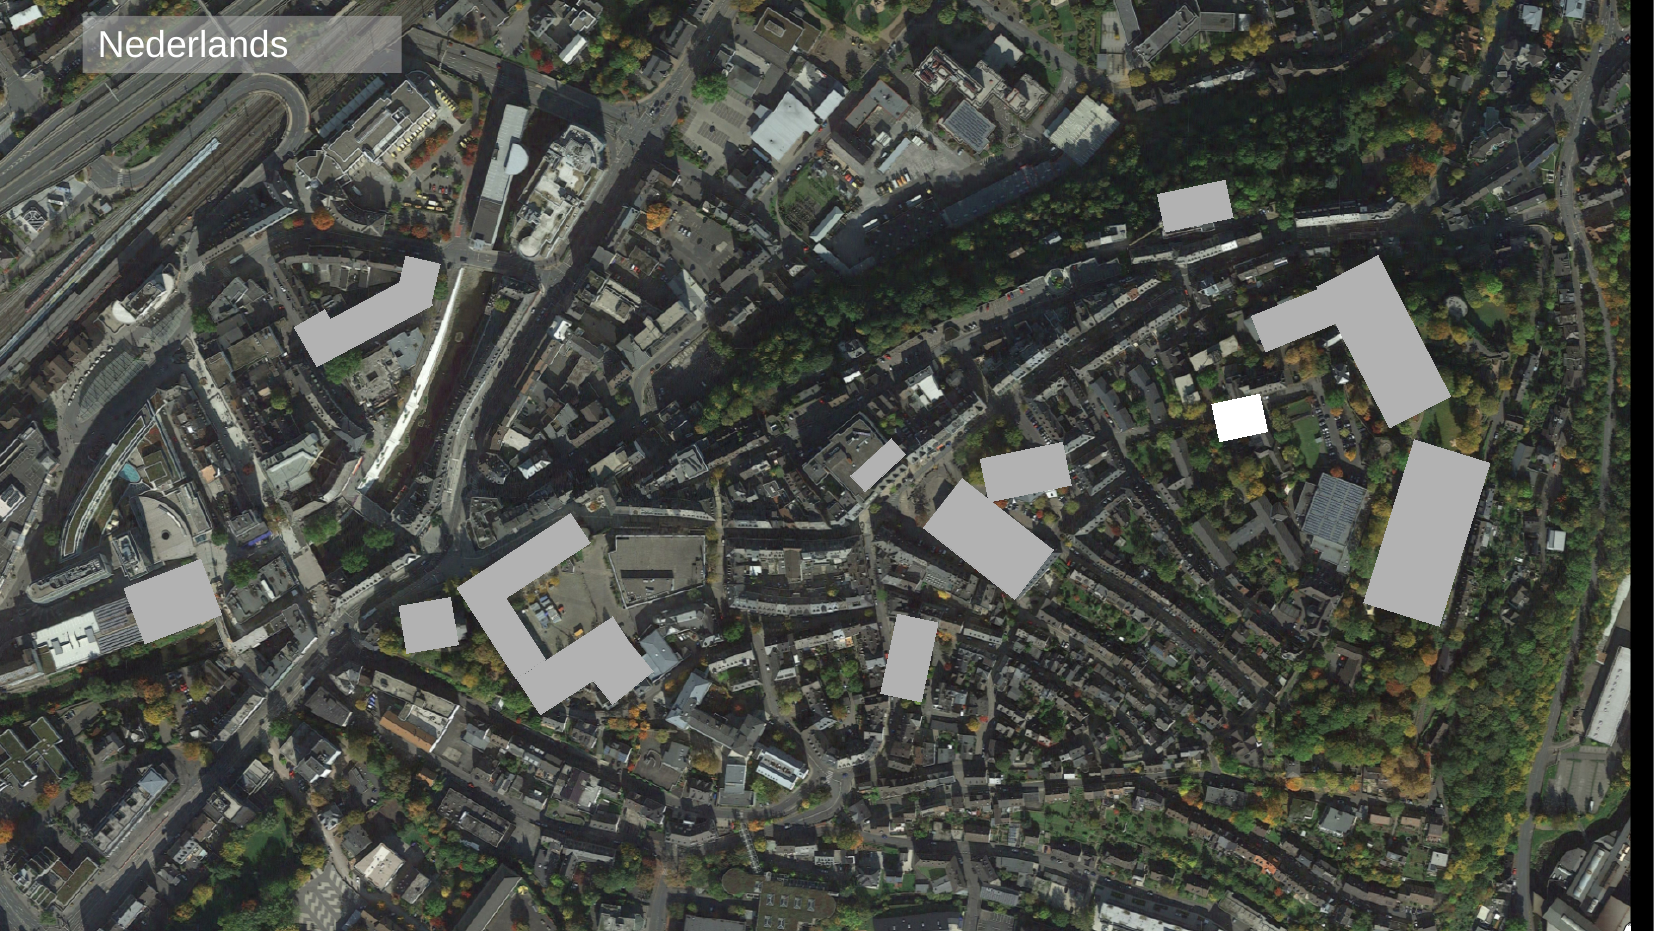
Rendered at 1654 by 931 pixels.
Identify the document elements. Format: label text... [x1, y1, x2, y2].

text_box Nederlands [82, 15, 402, 73]
text_box [399, 597, 459, 654]
text_box [1211, 394, 1268, 442]
text_box [124, 559, 222, 644]
picture [0, 0, 1654, 931]
text_box [457, 513, 654, 715]
text_box [294, 256, 441, 367]
text_box [923, 442, 1072, 600]
text_box [850, 438, 906, 492]
text_box [1157, 180, 1234, 232]
text_box [1363, 439, 1490, 627]
text_box [880, 614, 938, 702]
text_box [1251, 255, 1451, 428]
